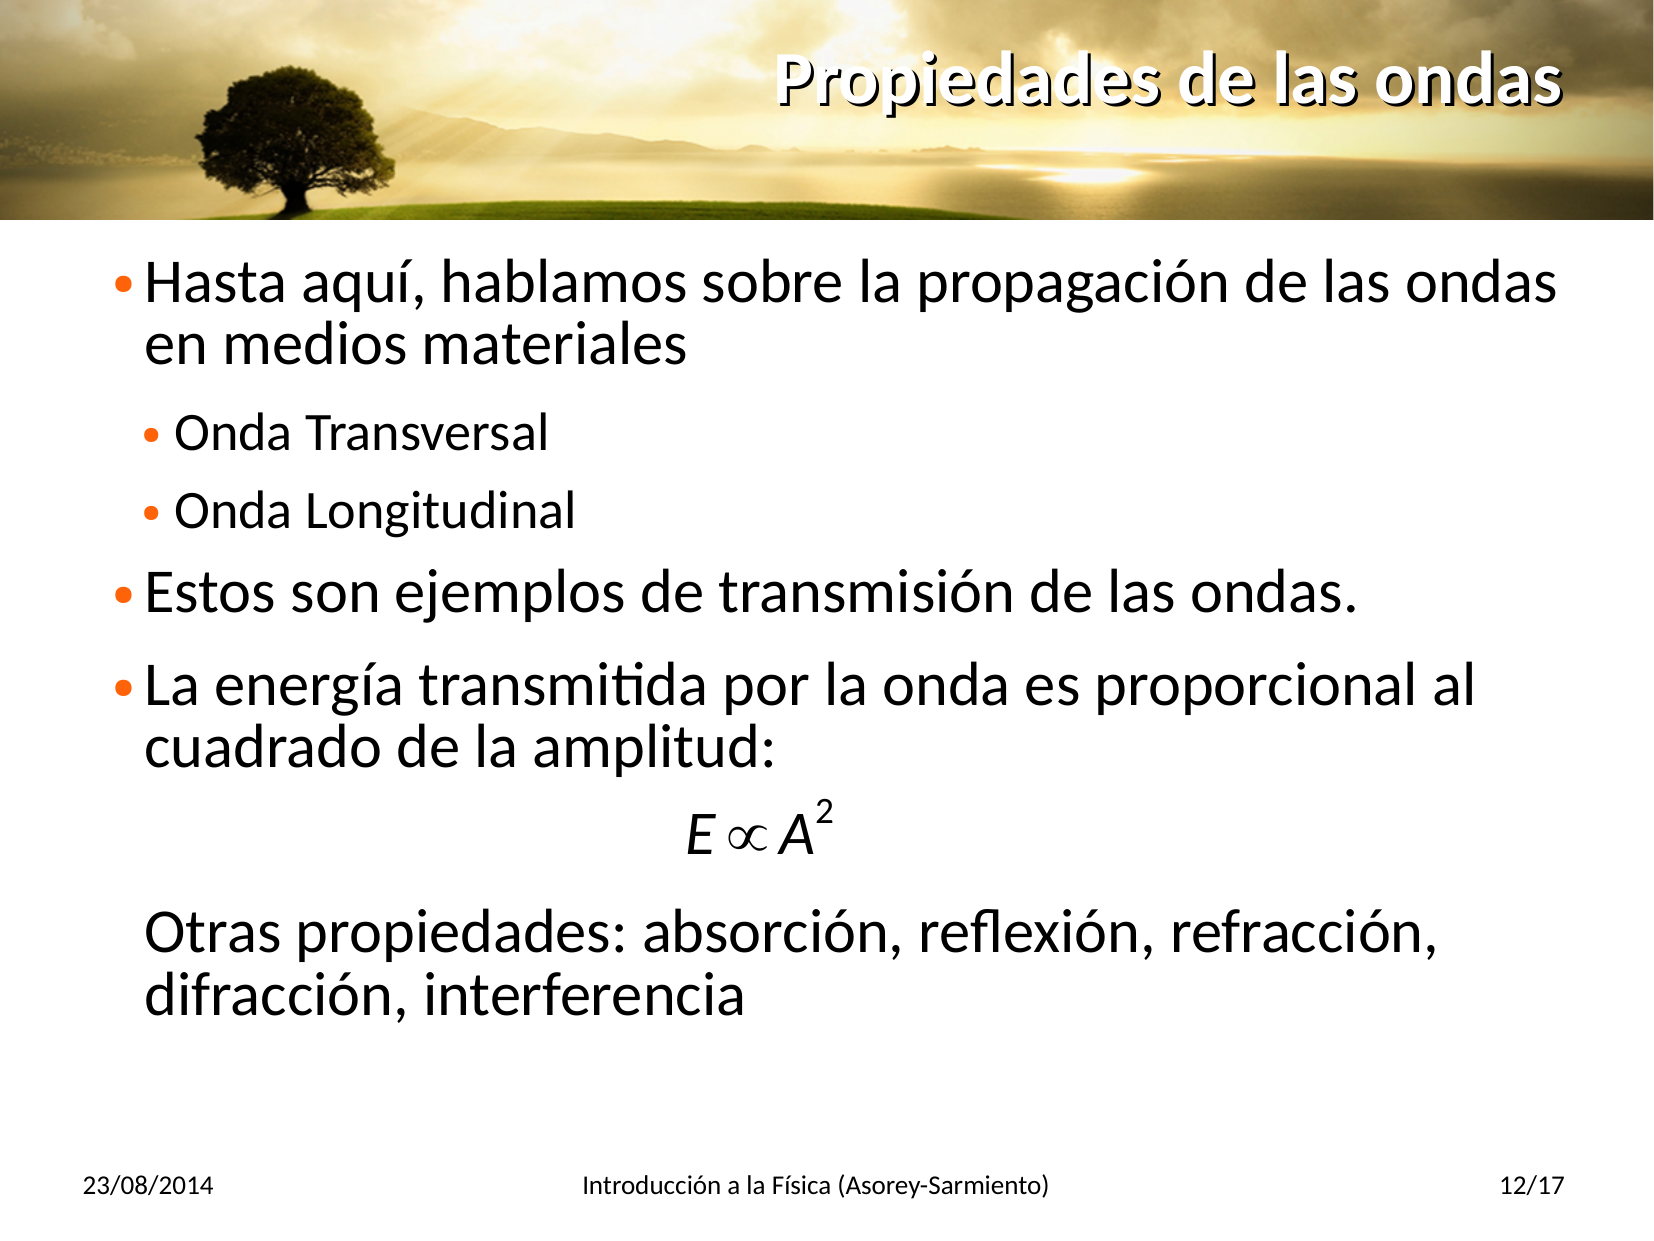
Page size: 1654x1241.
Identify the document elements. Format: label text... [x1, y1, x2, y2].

title Propiedades de las ondas [75, 19, 1564, 151]
chart [679, 795, 841, 871]
list Hasta aquí, hablamos sobre la propagación de las ondas en medios materiales Onda Transversal Onda Longitudinal Estos son ejemplos de transmisión de las ondas. La energía transmitida por la onda es proporcional al cuadrado de la amplitud: Otras propiedades: absorción, reflexión, refracción, difracción, interferencia [82, 255, 1571, 1156]
picture [0, 0, 1654, 220]
